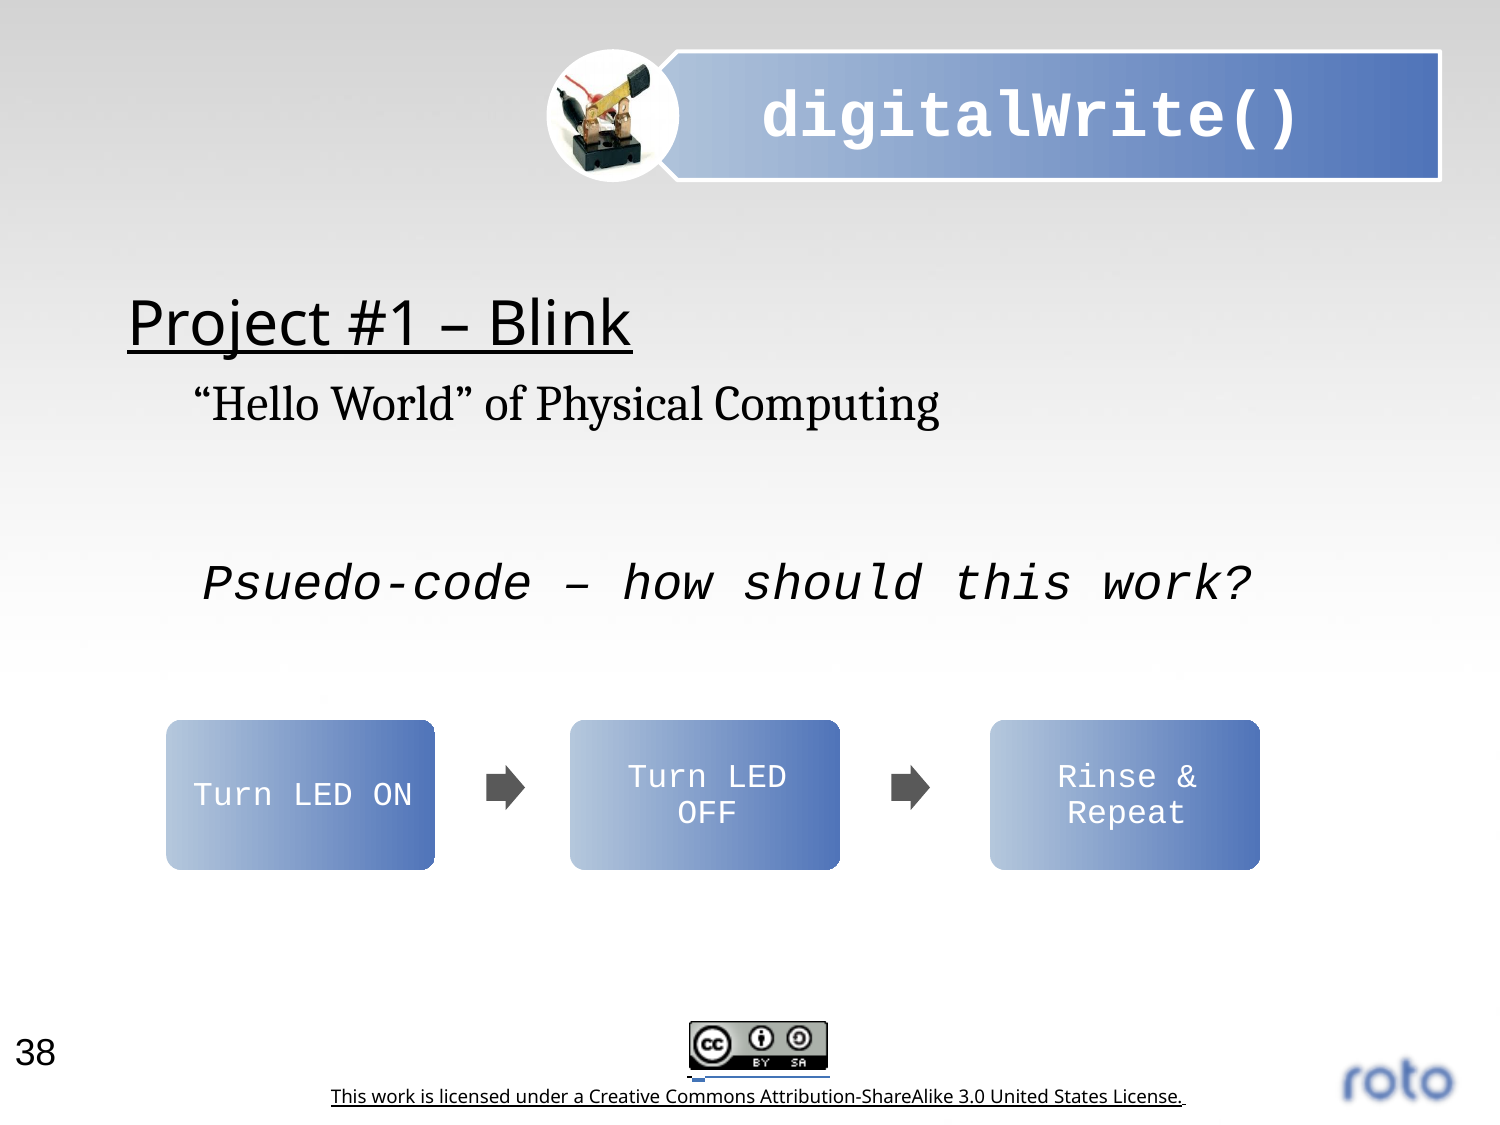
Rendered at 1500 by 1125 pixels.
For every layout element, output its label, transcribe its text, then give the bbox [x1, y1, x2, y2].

text_box [891, 764, 931, 810]
list Project #1 – Blink “Hello World” of Physical Computing Psuedo-code – how should this work? [112, 274, 1388, 1000]
text_box Rinse & Repeat [989, 719, 1261, 870]
text_box [548, 51, 678, 180]
picture [0, 0, 1500, 1125]
text_box Turn LED OFF [569, 719, 841, 870]
text_box digitalWrite() [659, 51, 1441, 180]
text_box Turn LED ON [166, 719, 436, 870]
text_box [486, 765, 526, 811]
